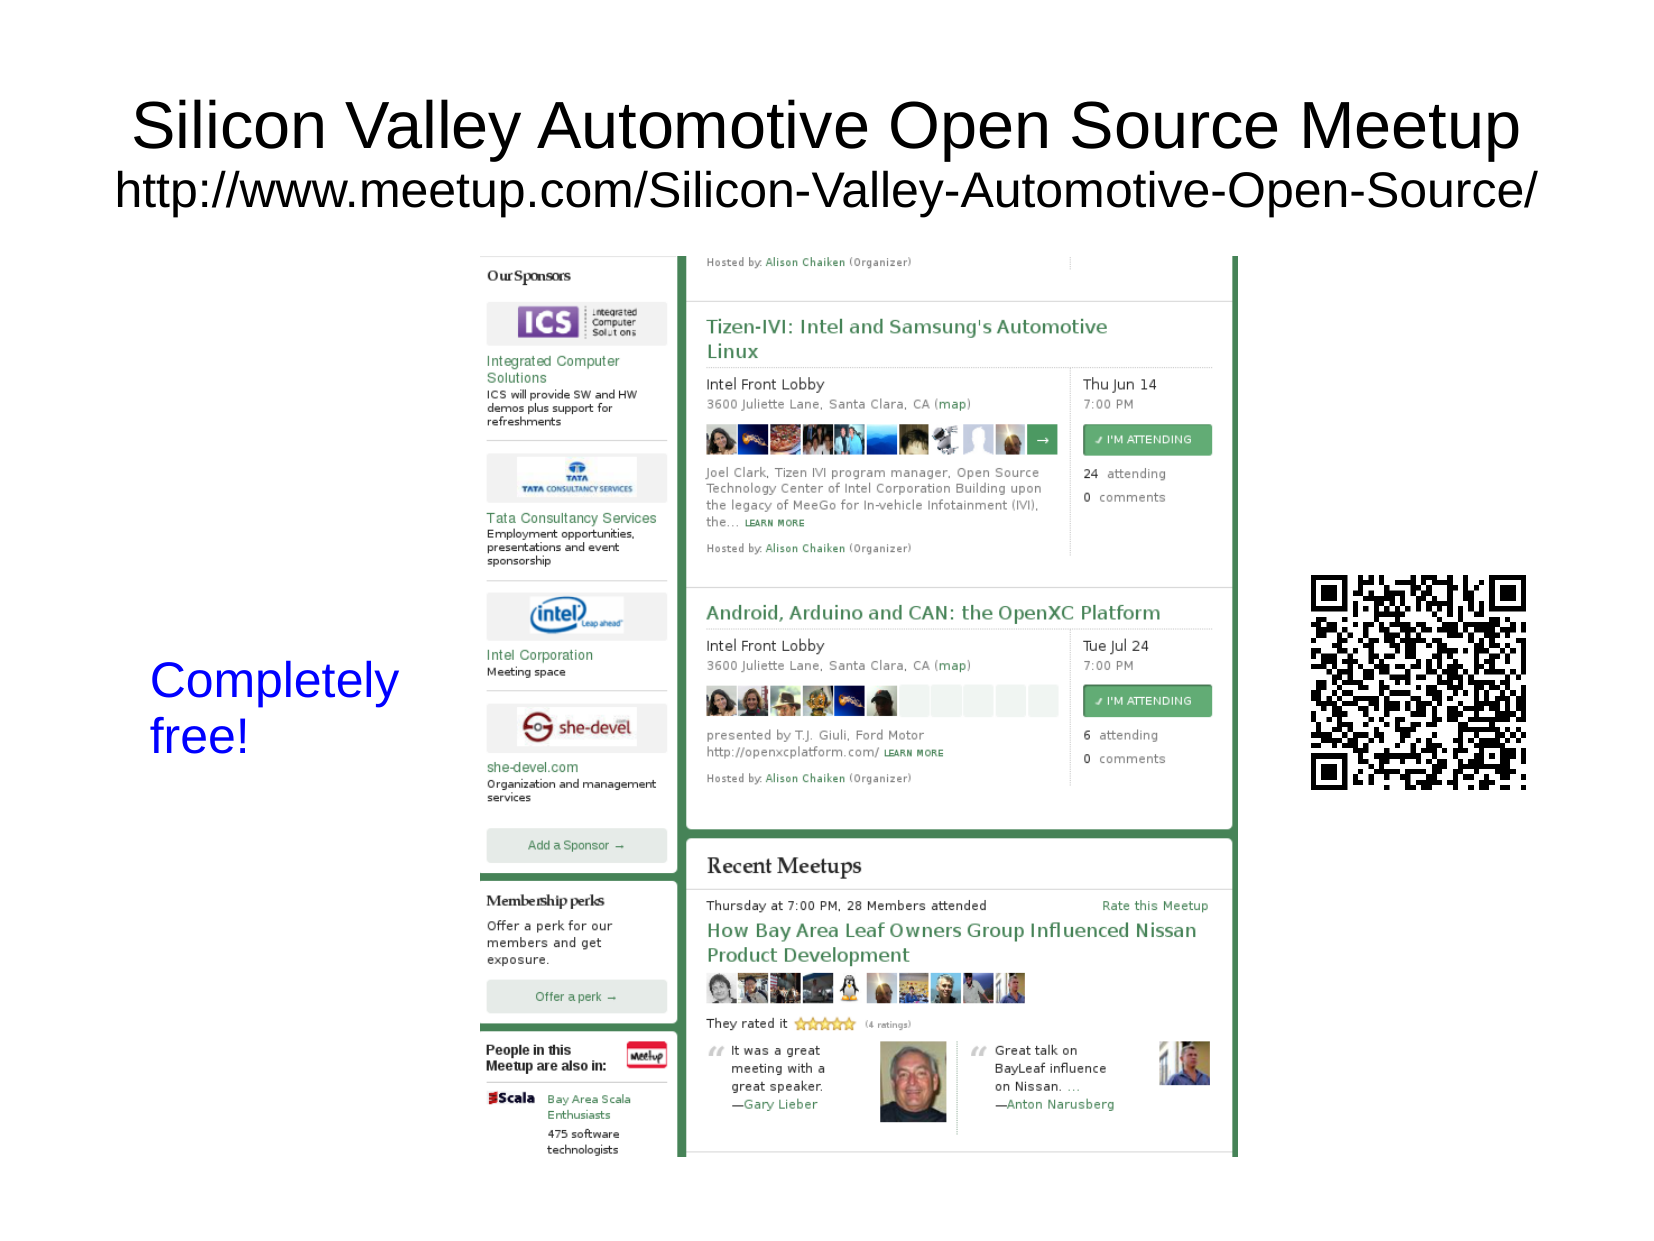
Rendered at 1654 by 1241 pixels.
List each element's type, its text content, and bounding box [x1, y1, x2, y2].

picture [480, 256, 1238, 1157]
title Silicon Valley Automotive Open Source Meetup http://www.meetup.com/Silicon-Valley-Automotive-Open-Source/ [82, 49, 1571, 257]
picture [1305, 569, 1531, 796]
text_box Completely free! [135, 645, 415, 772]
